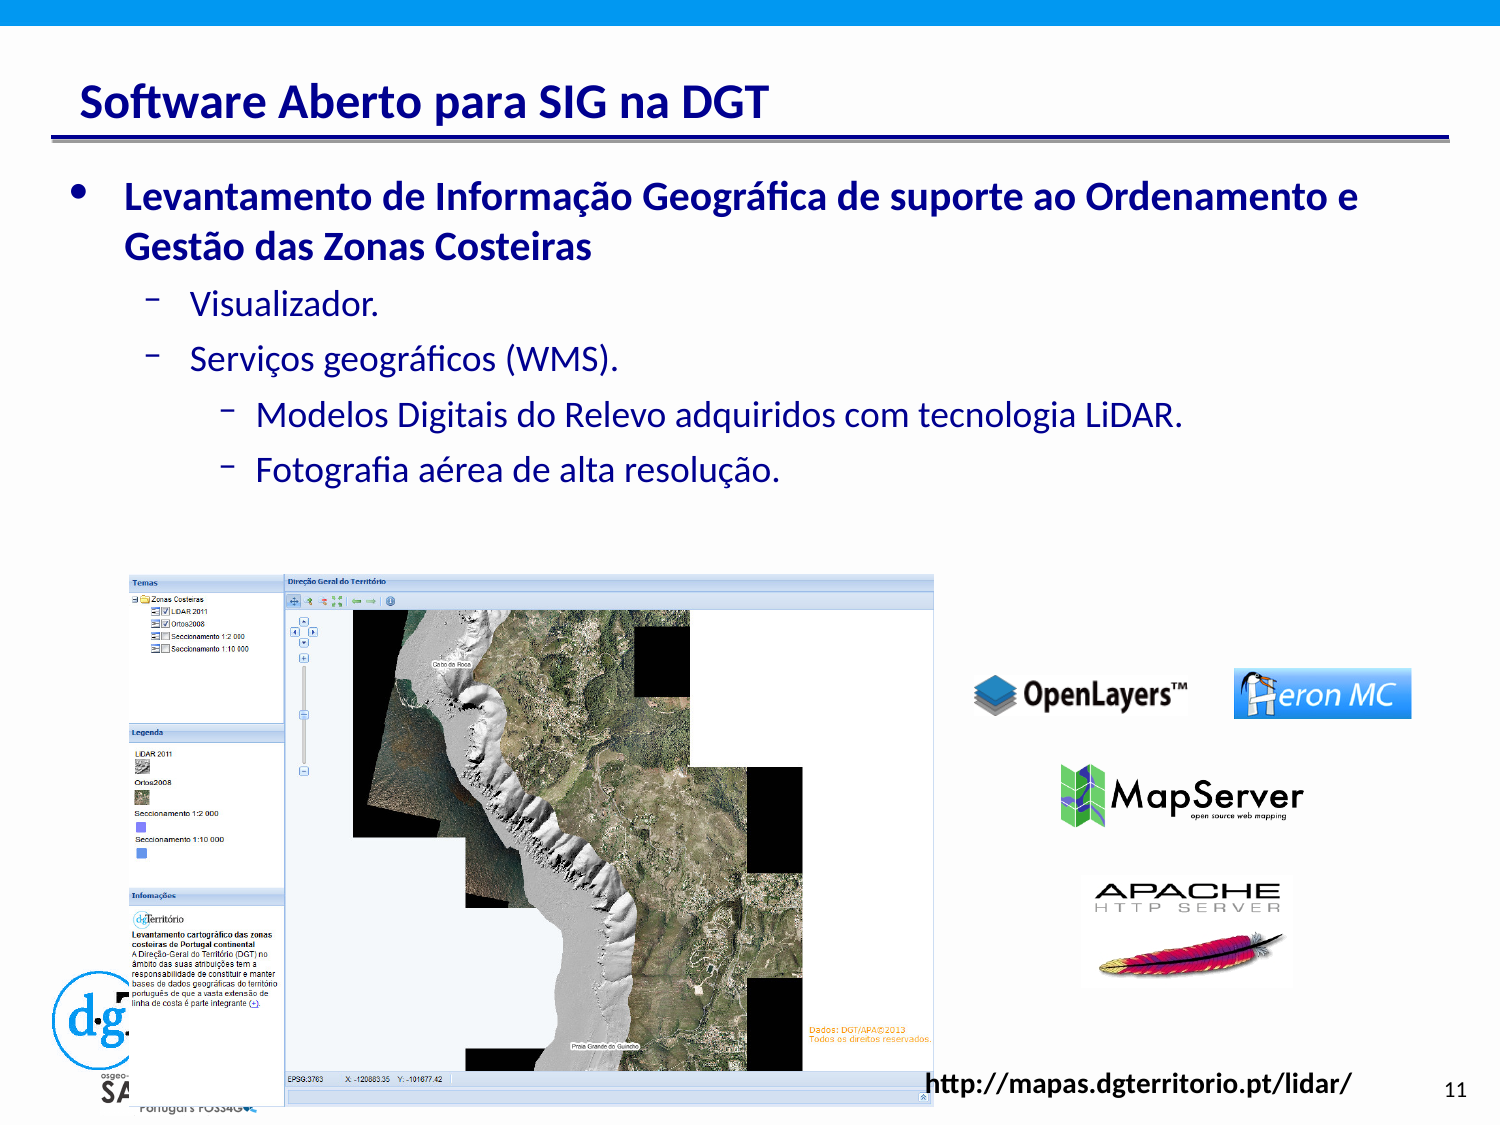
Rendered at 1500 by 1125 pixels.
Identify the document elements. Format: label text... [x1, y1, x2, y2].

text_box Software Aberto para SIG na DGT [64, 42, 1146, 137]
picture [0, 0, 1500, 1125]
text_box <number> [1368, 1066, 1483, 1107]
text_box http://mapas.dgterritorio.pt/lidar/ [910, 1057, 1368, 1108]
list Levantamento de Informação Geográfica de suporte ao Ordenamento e Gestão das Zonas Costeiras Visualizador. Serviços geográficos (WMS). Modelos Digitais do Relevo adquiridos com tecnologia LiDAR. Fotografia aérea de alta resolução. [53, 160, 1447, 1000]
